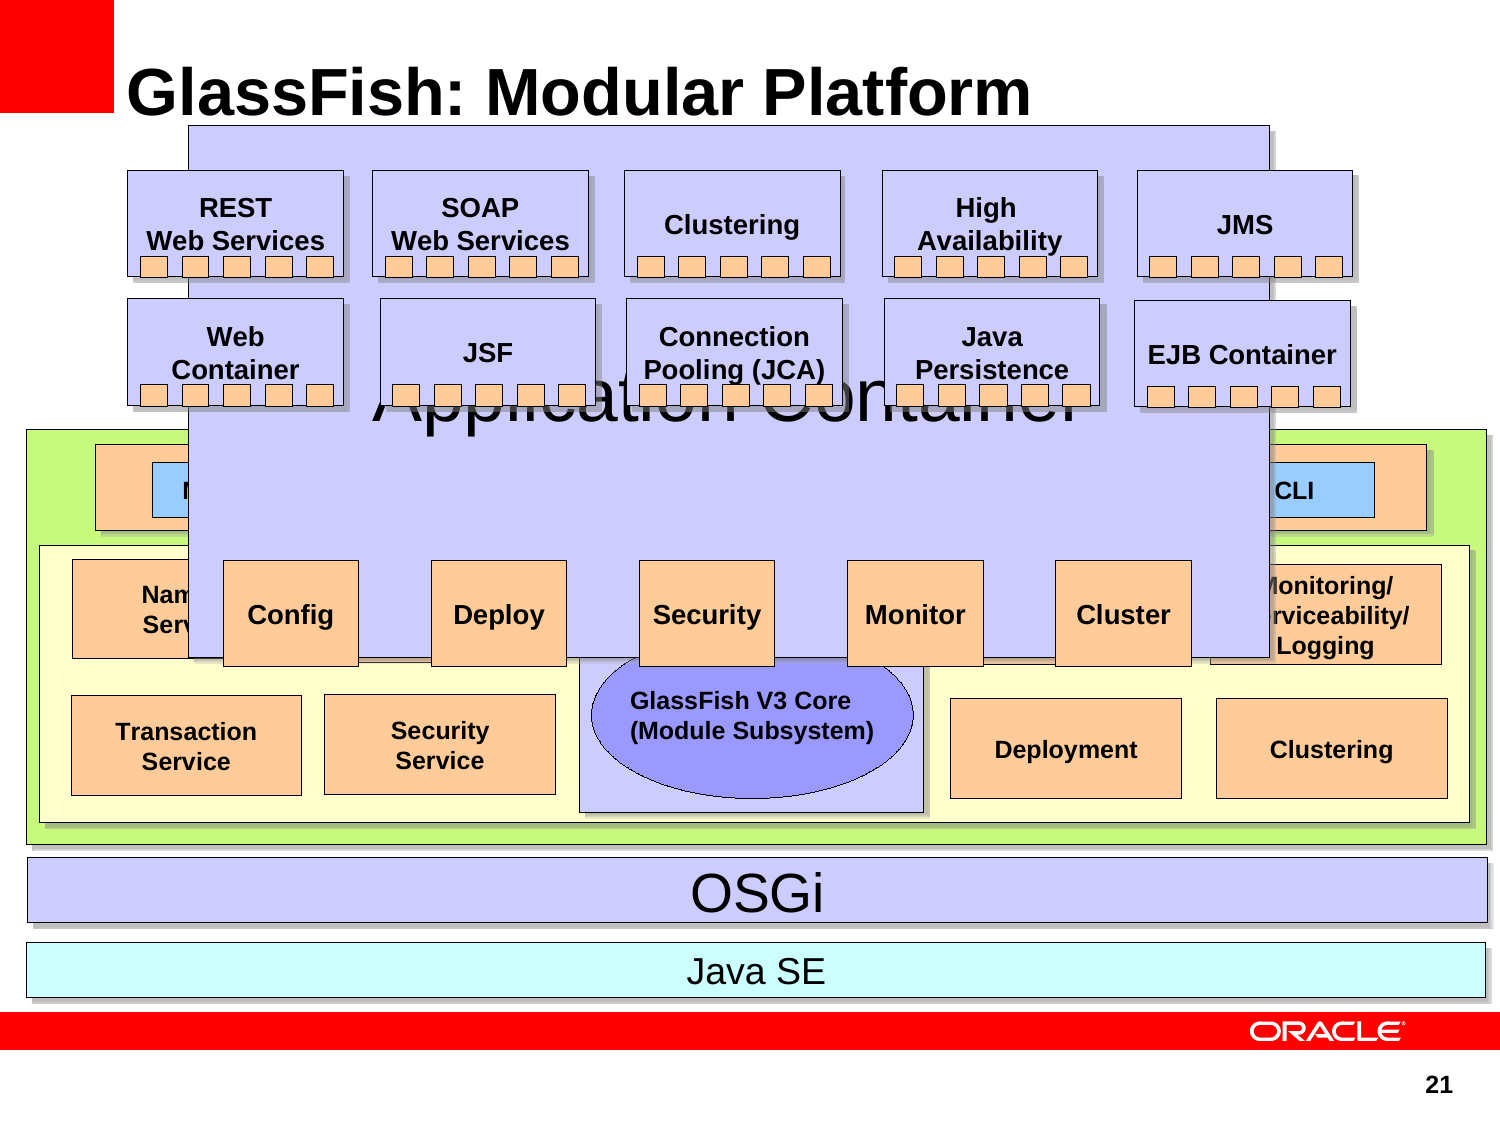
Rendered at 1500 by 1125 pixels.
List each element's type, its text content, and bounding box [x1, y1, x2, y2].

text_box [938, 384, 966, 407]
text_box [1060, 256, 1088, 278]
text_box Java Persistence [884, 298, 1100, 406]
text_box [977, 256, 1005, 278]
text_box Monitor [847, 560, 984, 667]
text_box High Availability [882, 170, 1098, 277]
text_box Monitoring/ Serviceability/ Logging [1210, 564, 1442, 665]
text_box [1149, 256, 1177, 278]
text_box [223, 256, 251, 278]
text_box Transaction Service [71, 695, 302, 796]
text_box [182, 384, 209, 407]
text_box [140, 384, 168, 407]
text_box Config [223, 560, 359, 667]
text_box [763, 384, 791, 407]
text_box [265, 384, 293, 407]
text_box Clustering [1216, 698, 1448, 799]
text_box Injection Manager [359, 658, 431, 663]
title GlassFish: Modular Platform [112, 32, 1446, 153]
text_box Configuration [984, 658, 1055, 665]
text_box JSF [380, 298, 596, 406]
text_box Web Container [127, 298, 344, 406]
text_box [761, 256, 789, 278]
text_box [1188, 386, 1216, 408]
text_box Java SE [26, 942, 1486, 998]
text_box [392, 384, 420, 407]
text_box Application Container [188, 125, 1270, 658]
picture [0, 1012, 1500, 1050]
text_box [385, 256, 413, 278]
text_box [1315, 256, 1343, 278]
text_box Management CLI [1270, 462, 1375, 518]
text_box [1230, 386, 1258, 408]
text_box Deployment [950, 698, 1182, 799]
text_box [894, 256, 922, 278]
text_box SOAP Web Services [372, 170, 589, 277]
text_box Deploy [431, 560, 567, 667]
text_box GlassFish V3 Core (Module Subsystem) [591, 658, 914, 799]
text_box [468, 256, 496, 278]
text_box Cluster [1055, 560, 1192, 667]
text_box [639, 384, 667, 407]
text_box [896, 384, 924, 407]
picture [0, 0, 114, 113]
text_box [517, 384, 545, 407]
text_box Security Service [324, 694, 556, 795]
text_box [722, 384, 750, 407]
text_box [803, 256, 831, 278]
text_box [140, 256, 168, 278]
text_box [223, 384, 251, 407]
text_box [1019, 256, 1047, 278]
text_box [1232, 256, 1260, 278]
text_box Naming Service [72, 559, 223, 659]
text_box EJB Container [1134, 300, 1351, 407]
text_box OSGi [27, 857, 1488, 923]
text_box [1191, 256, 1219, 278]
text_box JMS [1137, 170, 1353, 277]
text_box Security [639, 560, 775, 667]
text_box [1021, 384, 1049, 407]
text_box [434, 384, 462, 407]
text_box [509, 256, 537, 278]
text_box Clustering [624, 170, 841, 277]
text_box [551, 256, 579, 278]
text_box [805, 384, 833, 407]
text_box [182, 256, 209, 278]
text_box [979, 384, 1008, 407]
text_box [306, 256, 334, 278]
text_box [936, 256, 964, 278]
text_box [1062, 384, 1091, 407]
text_box [678, 256, 706, 278]
text_box [1147, 386, 1175, 408]
text_box [26, 429, 1487, 845]
text_box [1274, 256, 1302, 278]
text_box [265, 256, 293, 278]
text_box [680, 384, 708, 407]
text_box [306, 384, 334, 407]
text_box [1313, 386, 1341, 408]
text_box [558, 384, 586, 407]
text_box [720, 256, 748, 278]
text_box Connection Pooling (JCA) [626, 298, 843, 406]
text_box [475, 384, 503, 407]
text_box Management Console [152, 462, 188, 518]
text_box [637, 256, 665, 278]
text_box [426, 256, 454, 278]
text_box [1271, 386, 1299, 408]
text_box REST Web Services [127, 170, 344, 277]
